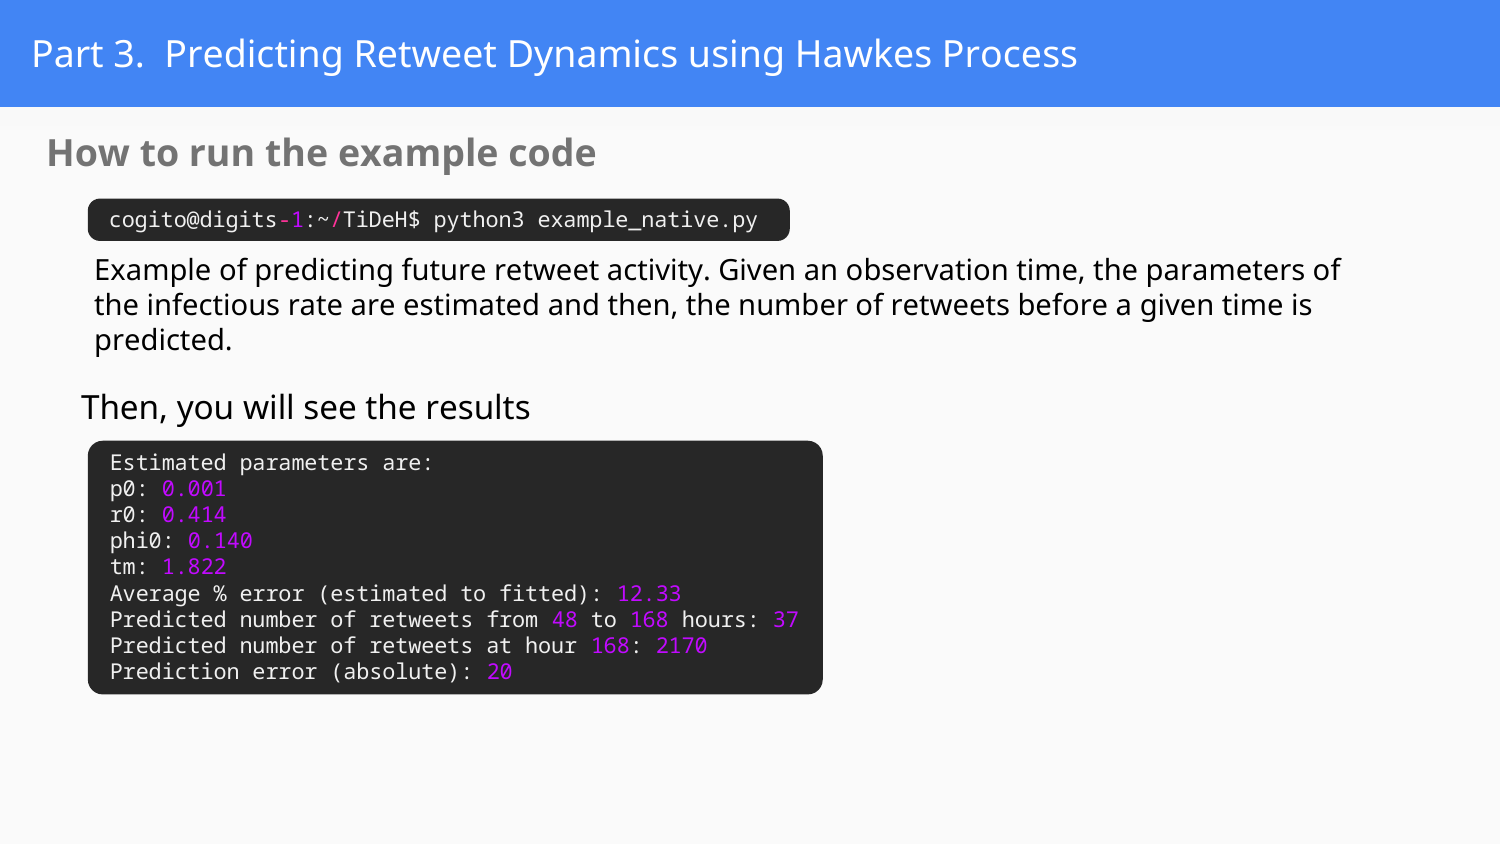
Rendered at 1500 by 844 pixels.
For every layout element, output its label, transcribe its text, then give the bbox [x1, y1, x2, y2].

text_box Example of predicting future retweet activity. Given an observation time, the parameters of the infectious rate are estimated and then, the number of retweets before a given time is predicted. [79, 244, 1396, 364]
title Part 3. Predicting Retweet Dynamics using Hawkes Process [16, 2, 1465, 102]
text_box How to run the example code [31, 106, 1423, 177]
text_box cogito@digits-1:~/TiDeH$ python3 example_native.py [87, 198, 790, 241]
text_box Estimated parameters are: p0: 0.001 r0: 0.414 phi0: 0.140 tm: 1.822 Average % error (estimated to fitted): 12.33 Predicted number of retweets from 48 to 168 hours: 37 Predicted number of retweets at hour 168: 2170 Prediction error (absolute): 20 [87, 440, 823, 695]
text_box Then, you will see the results [65, 379, 741, 435]
